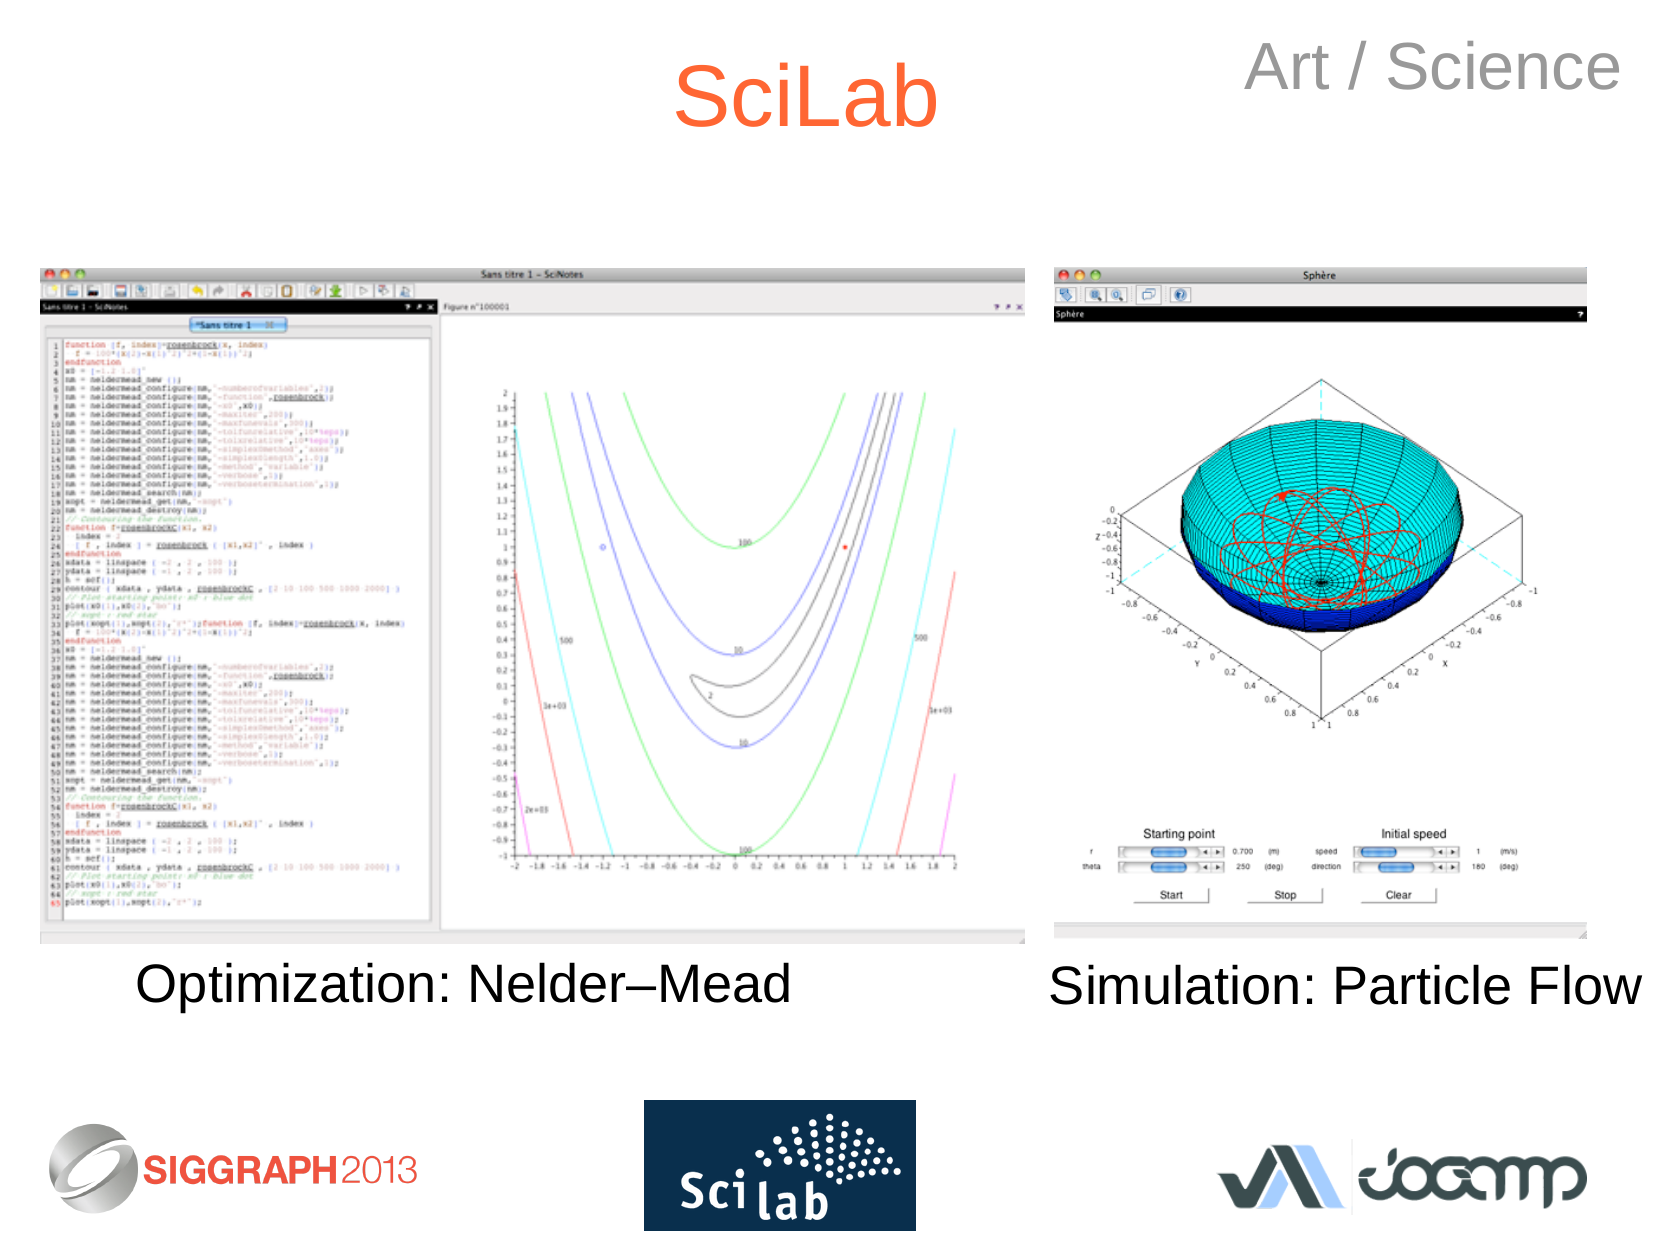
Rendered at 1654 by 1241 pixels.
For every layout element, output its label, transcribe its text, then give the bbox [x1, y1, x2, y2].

list Optimization: Nelder–Mead [64, 953, 999, 1090]
title SciLab [53, 26, 1561, 166]
picture [40, 268, 1025, 945]
text_box Art / Science [1230, 21, 1651, 126]
picture [45, 1122, 421, 1215]
picture [644, 1100, 916, 1231]
picture [1215, 1139, 1587, 1215]
list Simulation: Particle Flow [978, 955, 1654, 1113]
picture [1054, 267, 1587, 939]
